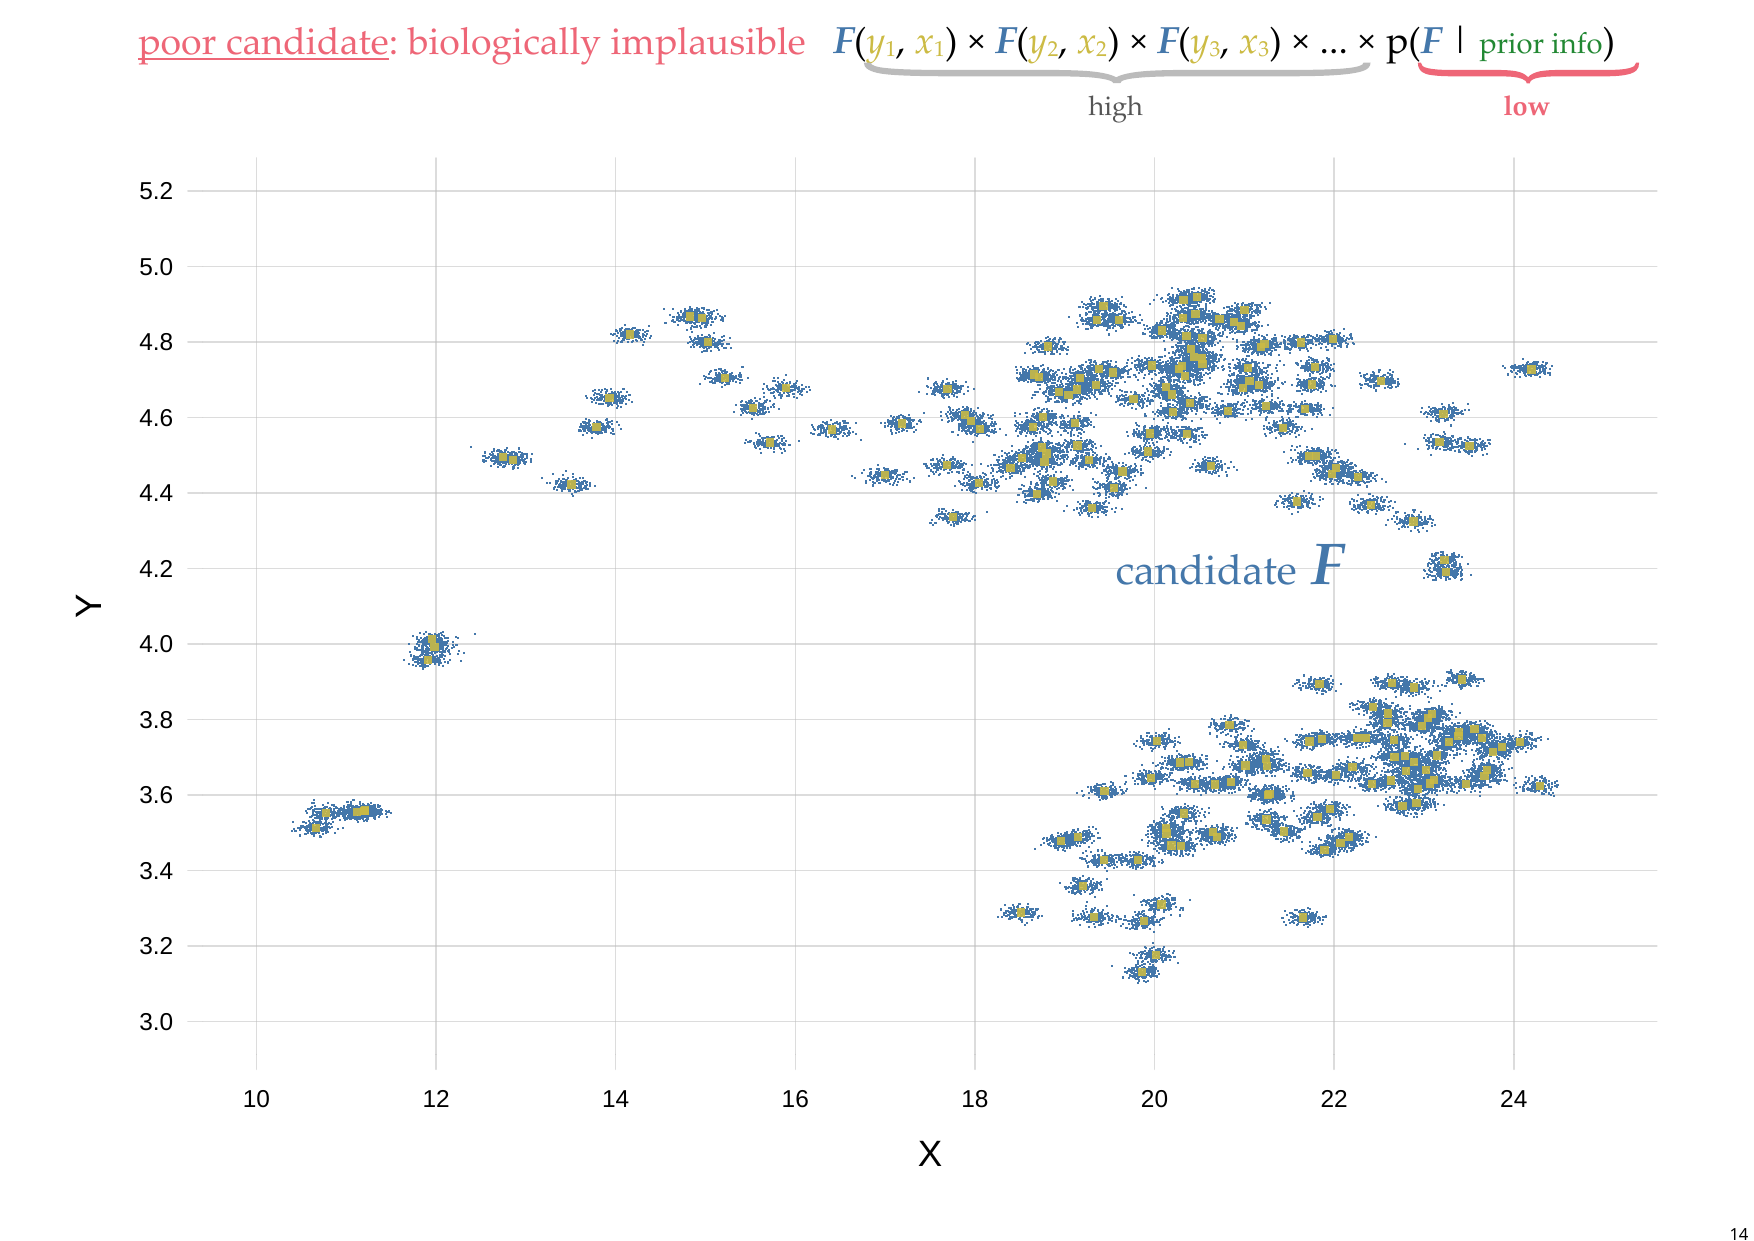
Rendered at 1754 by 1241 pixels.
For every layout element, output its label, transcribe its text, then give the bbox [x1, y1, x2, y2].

text_box high [1075, 88, 1160, 131]
picture [38, 4, 1751, 1216]
text_box F(y1, x1) × F(y2, x2) × F(y3, x3) × ... × p(F | prior info) [846, 18, 1659, 72]
text_box poor candidate: biologically implausible [123, 19, 822, 73]
text_box candidate F [1110, 534, 1369, 609]
text_box [863, 62, 1371, 84]
text_box [1417, 62, 1640, 84]
text_box low [1490, 88, 1567, 131]
